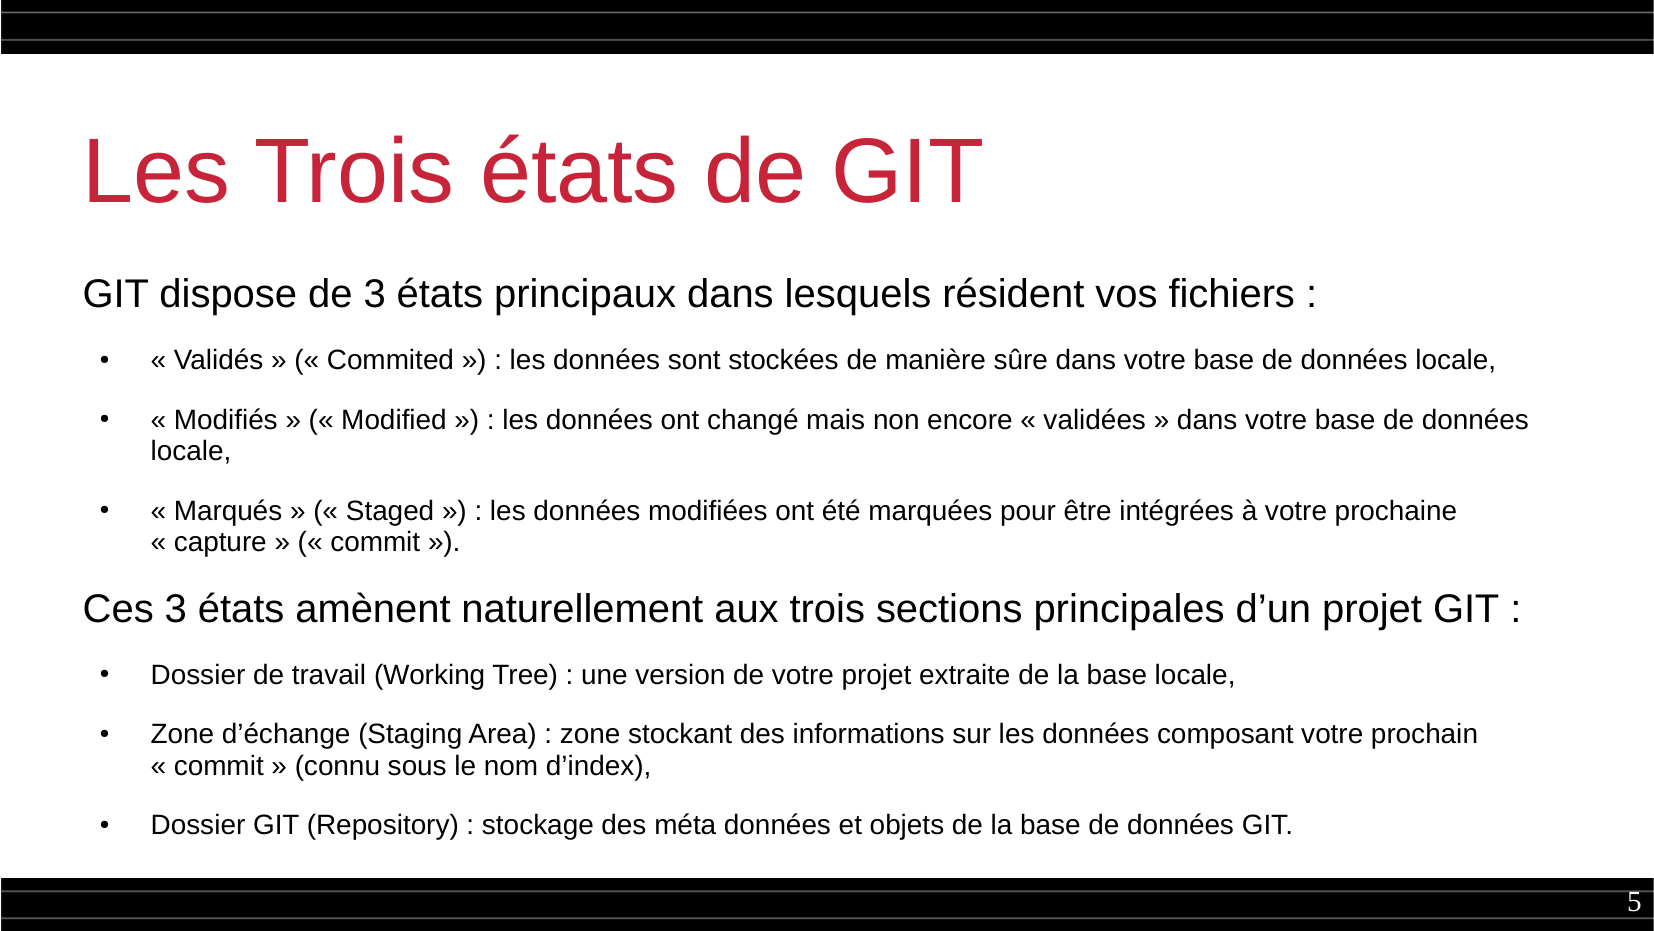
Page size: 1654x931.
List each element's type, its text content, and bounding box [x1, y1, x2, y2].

title Les Trois états de GIT [82, 92, 1571, 249]
picture [1, 0, 1654, 54]
list GIT dispose de 3 états principaux dans lesquels résident vos fichiers : « Validés » (« Commited ») : les données sont stockées de manière sûre dans votre base de données locale, « Modifiés » (« Modified ») : les données ont changé mais non encore « validées » dans votre base de données locale, « Marqués » (« Staged ») : les données modifiées ont été marquées pour être intégrées à votre prochaine « capture » (« commit »). Ces 3 états amènent naturellement aux trois sections principales d’un projet GIT : Dossier de travail (Working Tree) : une version de votre projet extraite de la base locale, Zone d’échange (Staging Area) : zone stockant des informations sur les données composant votre prochain « commit » (connu sous le nom d’index), Dossier GIT (Repository) : stockage des méta données et objets de la base de données GIT. [82, 271, 1571, 851]
picture [1, 878, 1654, 931]
